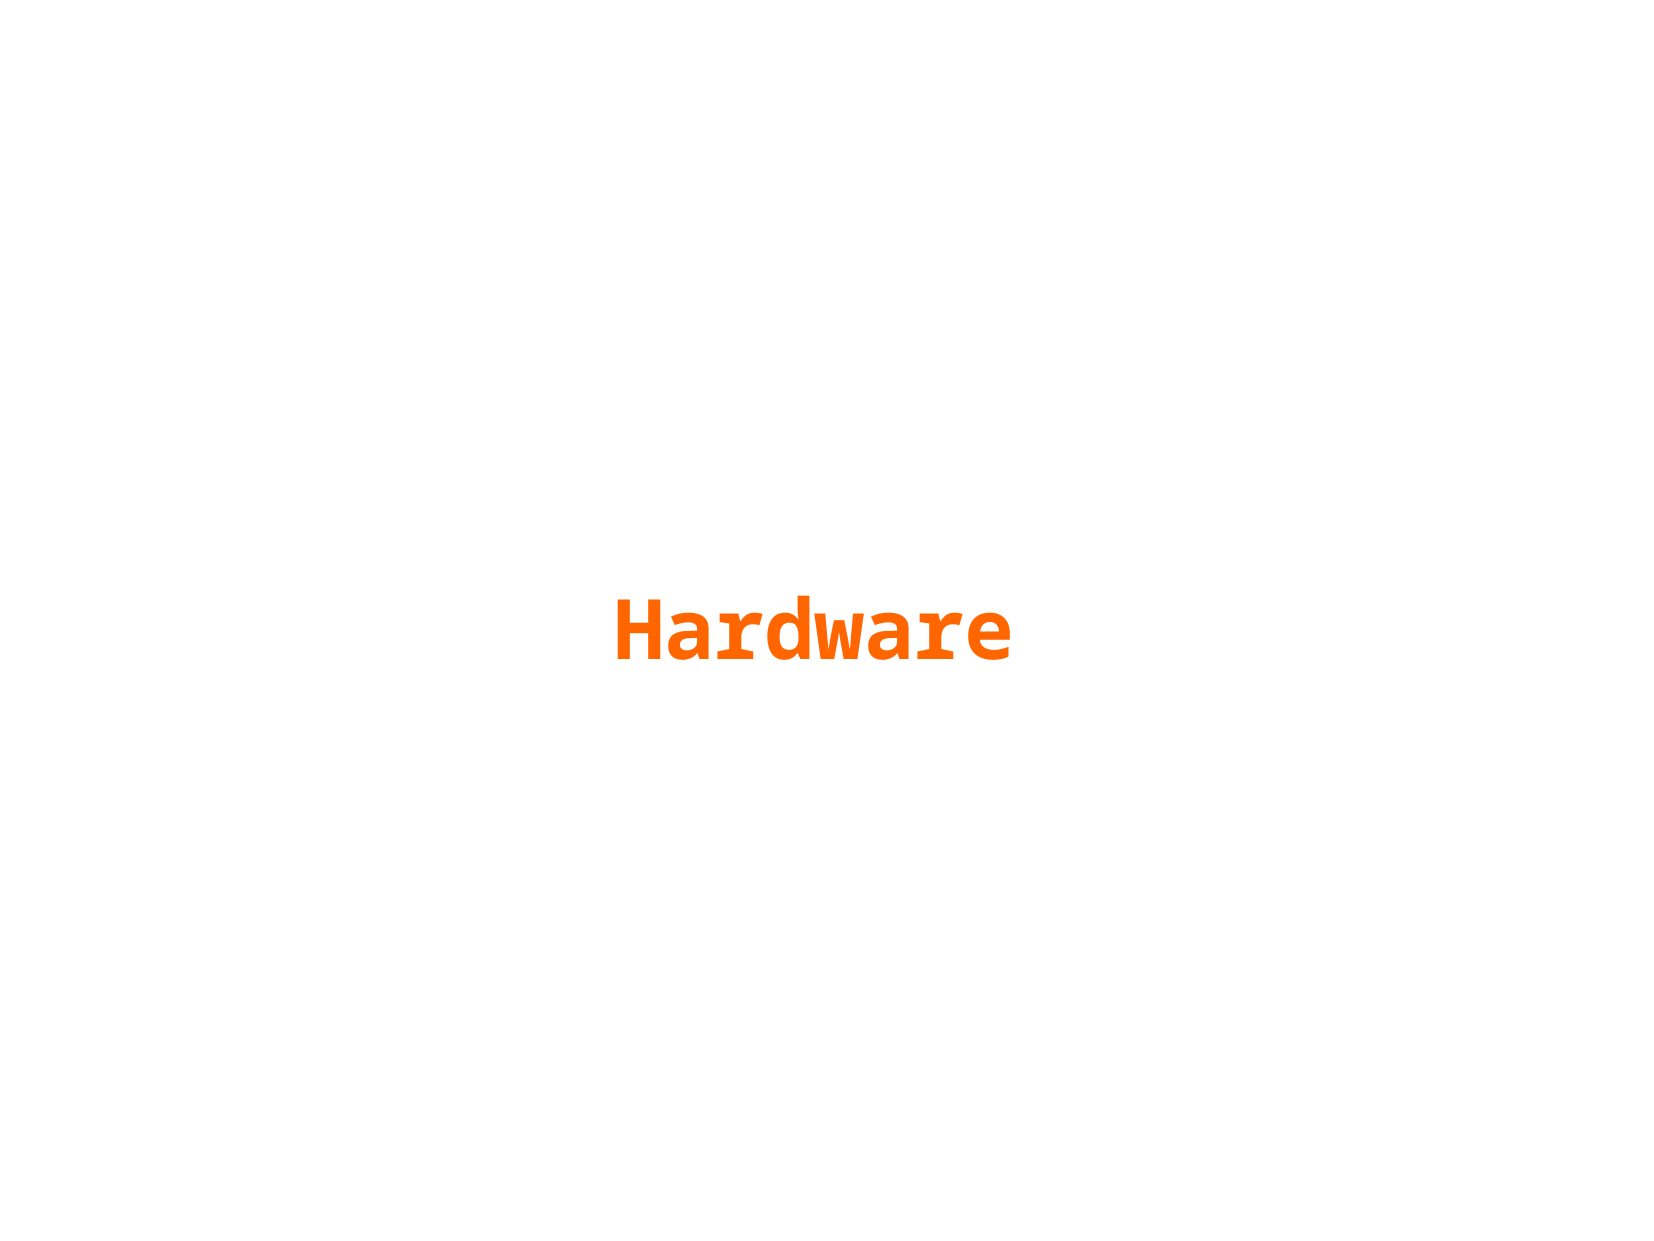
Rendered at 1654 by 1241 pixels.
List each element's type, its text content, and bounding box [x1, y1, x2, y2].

text_box Hardware [599, 563, 1055, 677]
